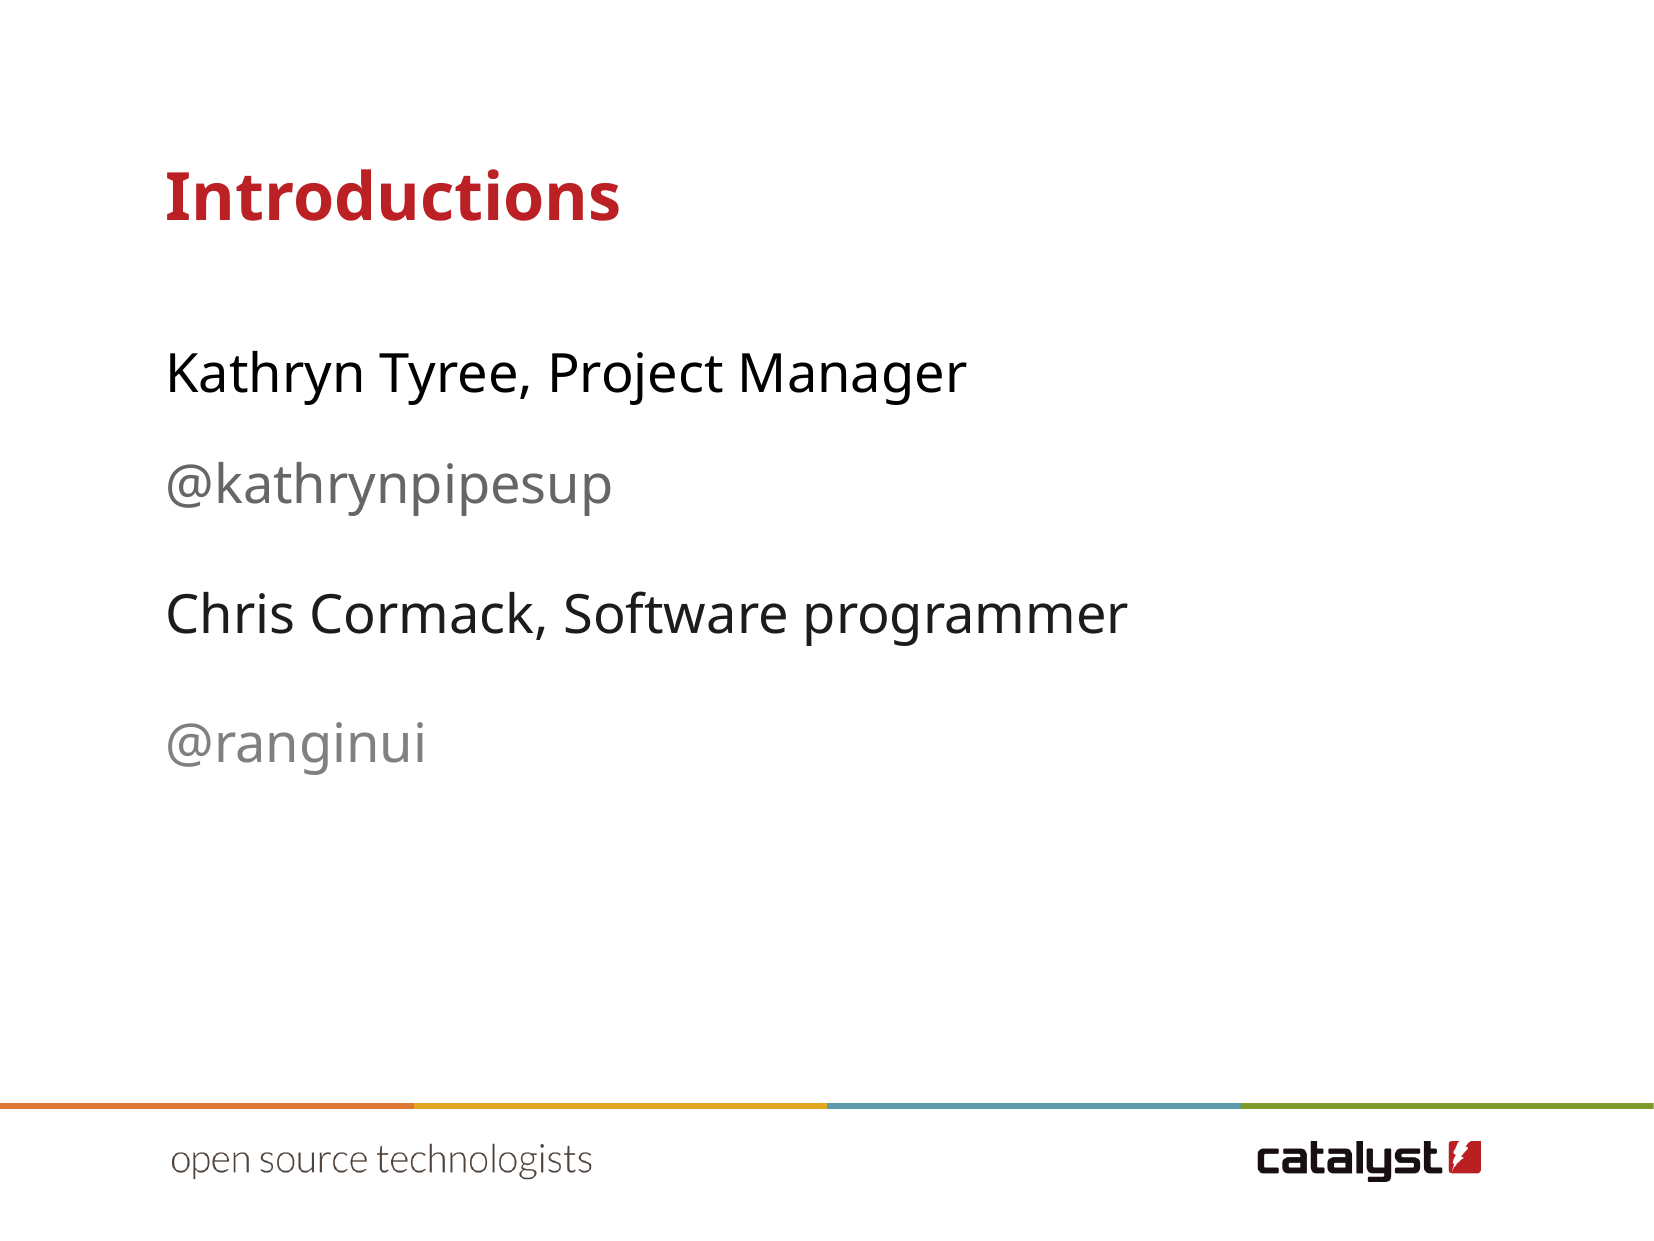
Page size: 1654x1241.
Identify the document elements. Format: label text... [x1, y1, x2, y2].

picture [0, 1103, 1654, 1182]
list Kathryn Tyree, Project Manager @kathrynpipesup Chris Cormack, Software programmer @ranginui [165, 297, 1489, 1018]
title Introductions [165, 90, 1489, 297]
